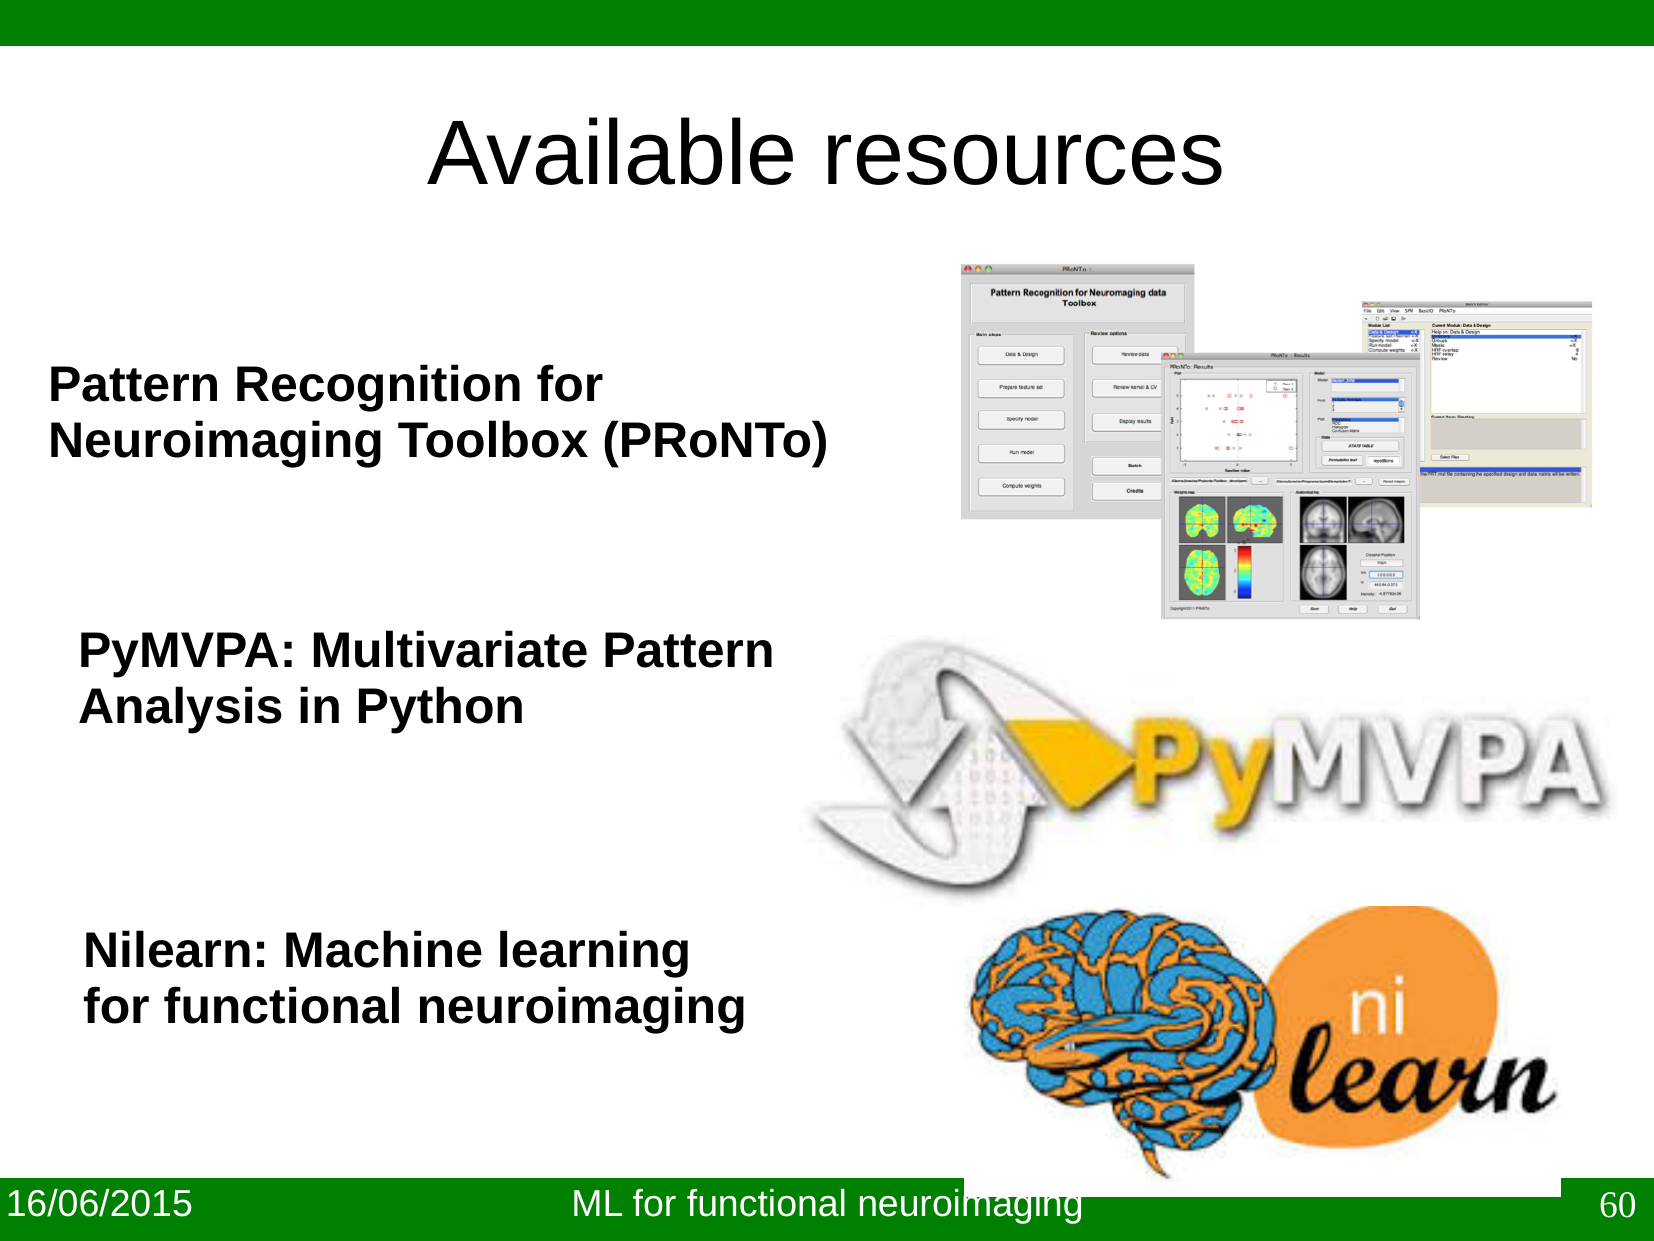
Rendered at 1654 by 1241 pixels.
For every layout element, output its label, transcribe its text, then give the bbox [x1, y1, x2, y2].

picture [799, 635, 1621, 1197]
title Available resources [82, 49, 1571, 257]
text_box PyMVPA: Multivariate Pattern Analysis in Python [63, 615, 991, 743]
text_box Pattern Recognition for Neuroimaging Toolbox (PRoNTo) [33, 349, 961, 539]
text_box Nilearn: Machine learning for functional neuroimaging [68, 915, 781, 1043]
picture [945, 254, 1604, 631]
